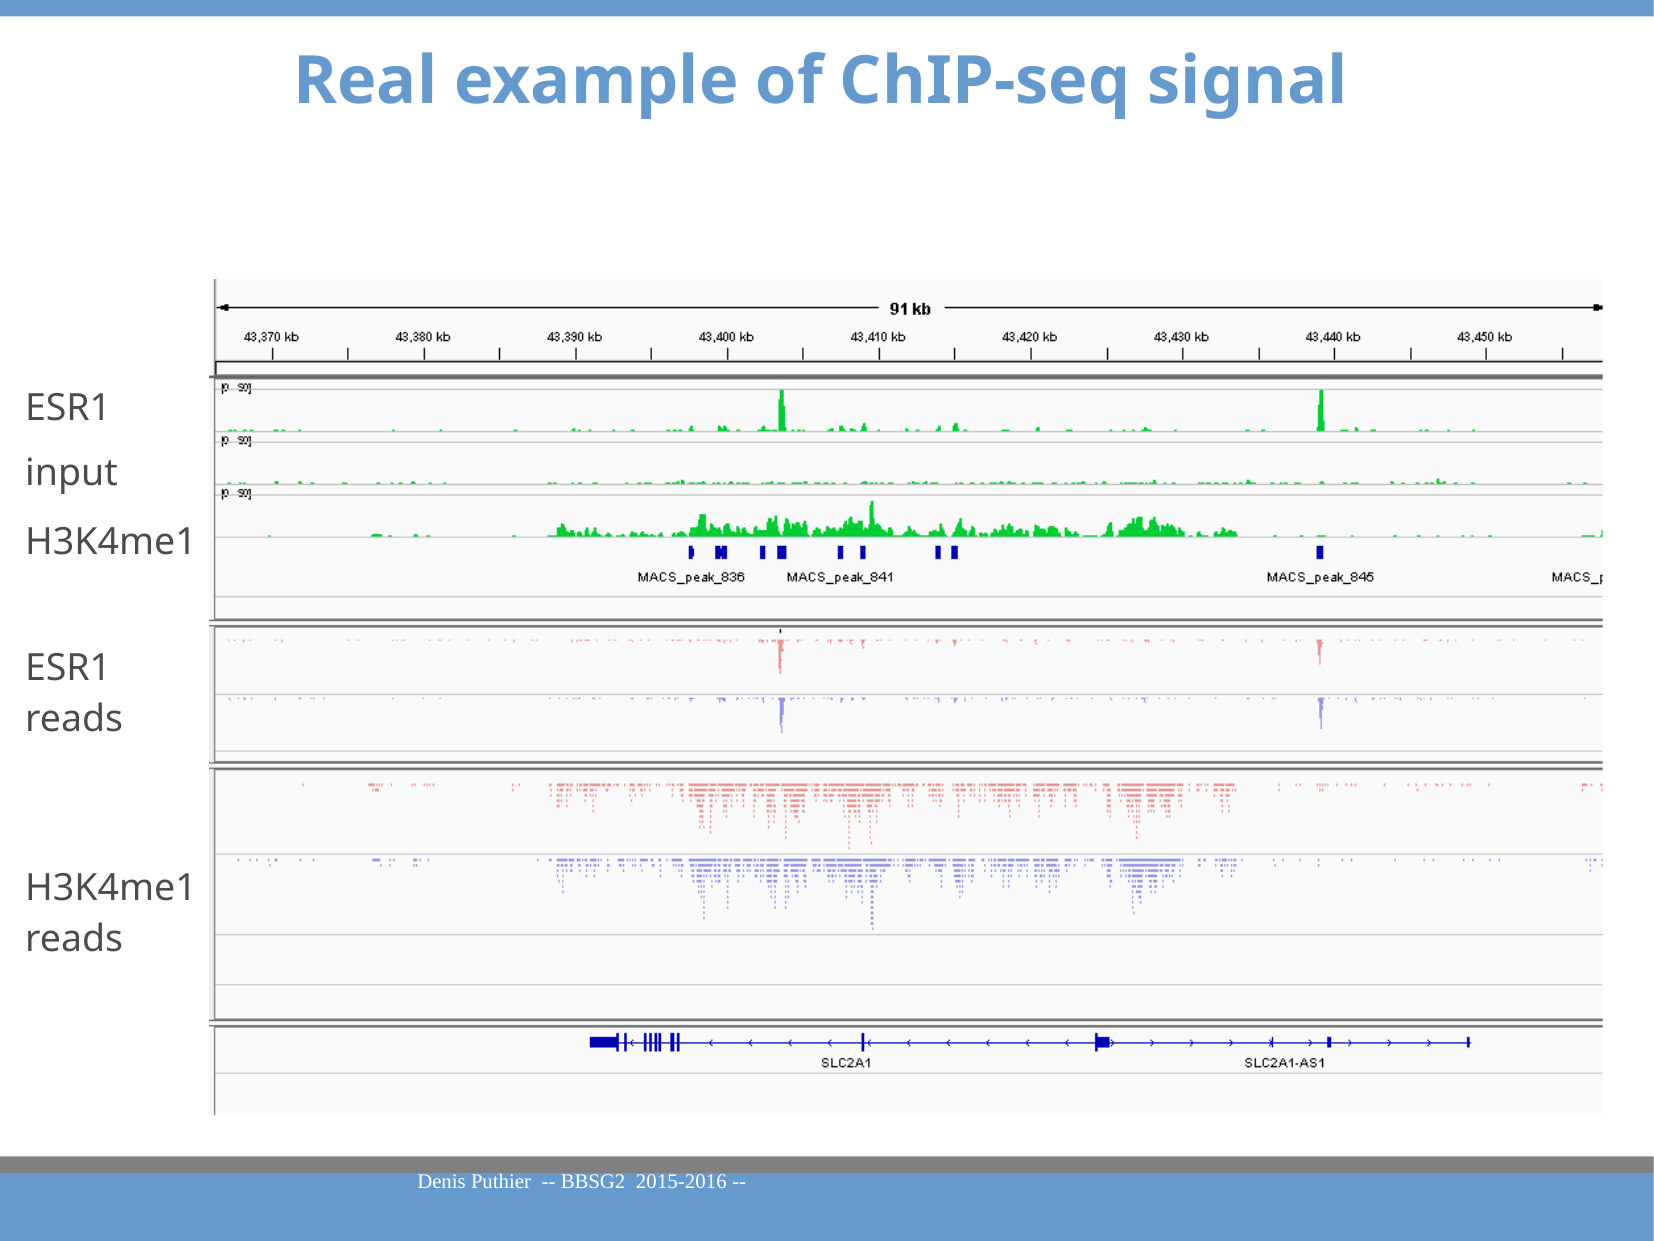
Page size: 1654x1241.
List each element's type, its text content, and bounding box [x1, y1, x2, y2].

text_box ESR1 [10, 373, 138, 452]
title Real example of ChIP-seq signal [76, 2, 1565, 154]
text_box H3K4me1 [10, 506, 224, 573]
text_box ESR1 reads [10, 633, 145, 750]
text_box input [10, 438, 137, 505]
picture [209, 279, 1603, 1115]
text_box H3K4me1 reads [10, 852, 224, 982]
